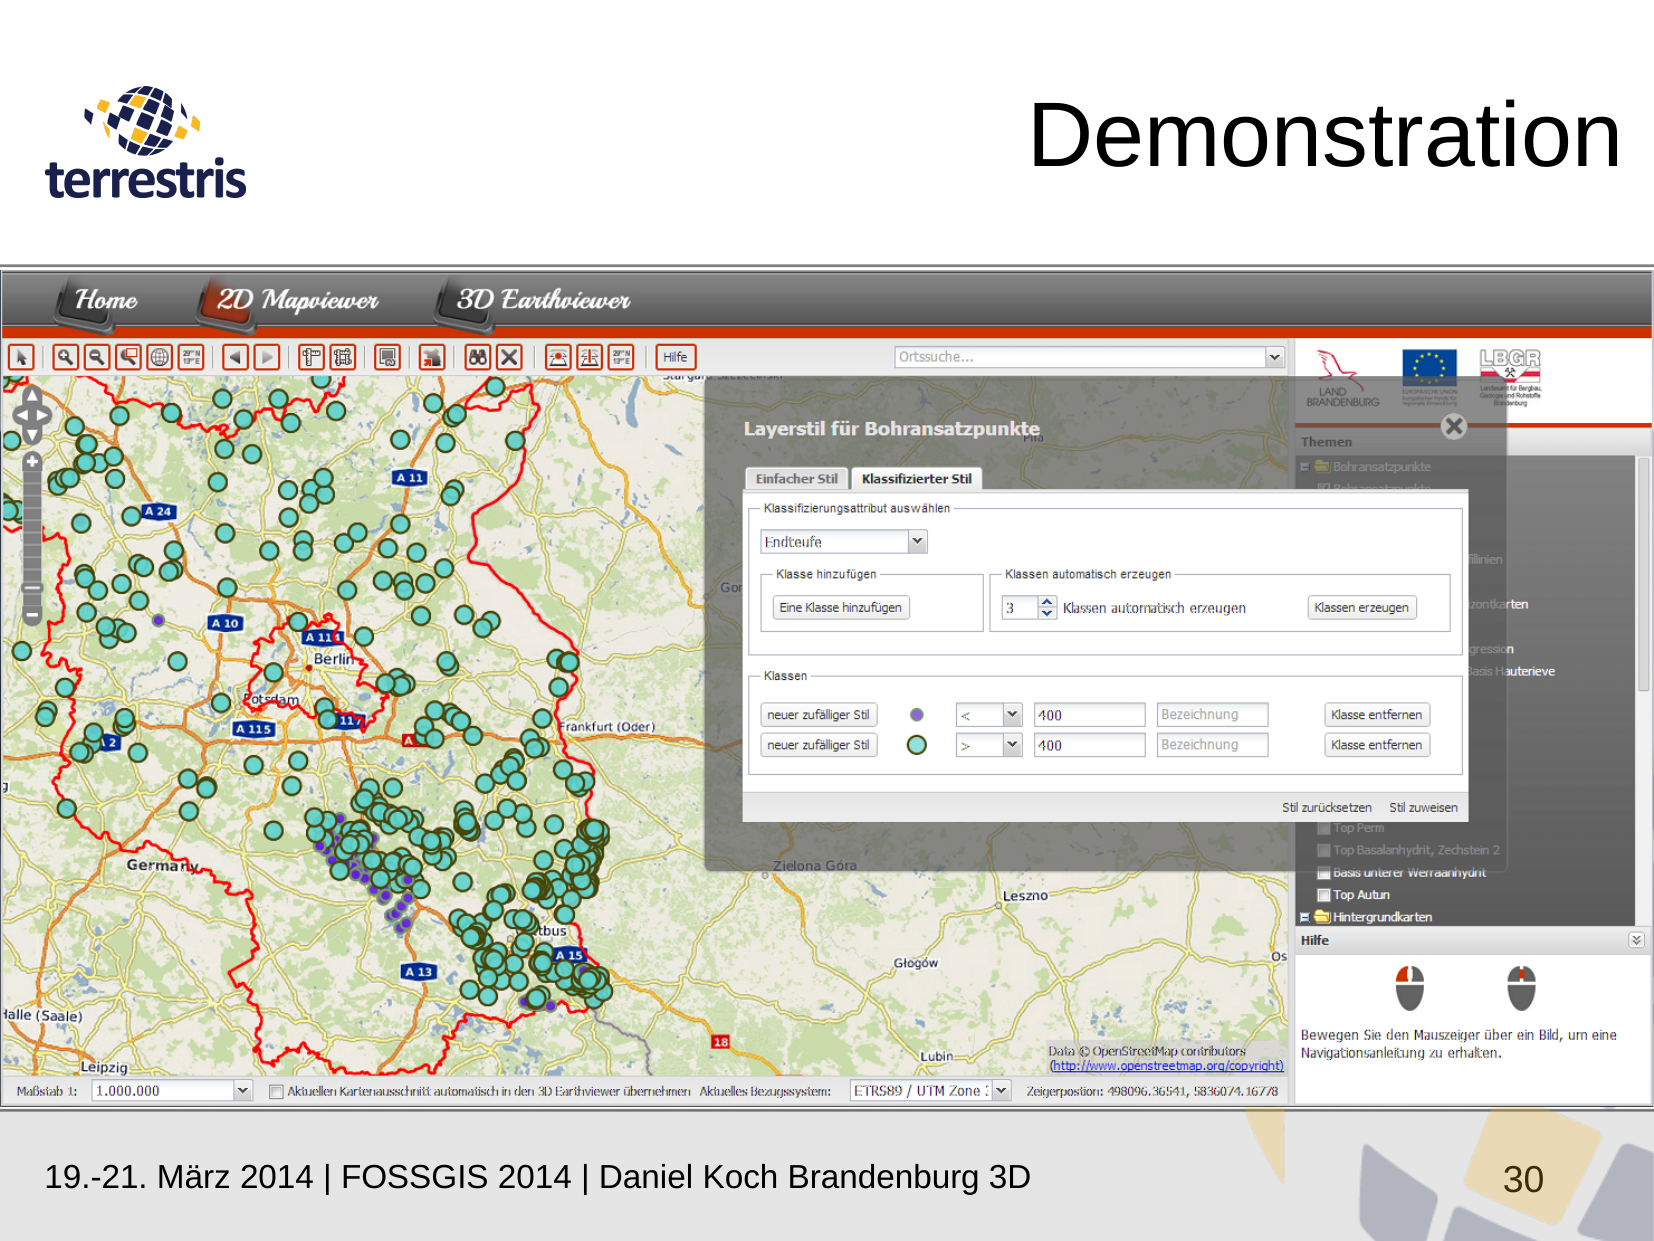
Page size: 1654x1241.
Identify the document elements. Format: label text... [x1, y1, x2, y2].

picture [45, 86, 246, 198]
picture [0, 270, 1654, 1241]
title Demonstration [295, 31, 1624, 239]
